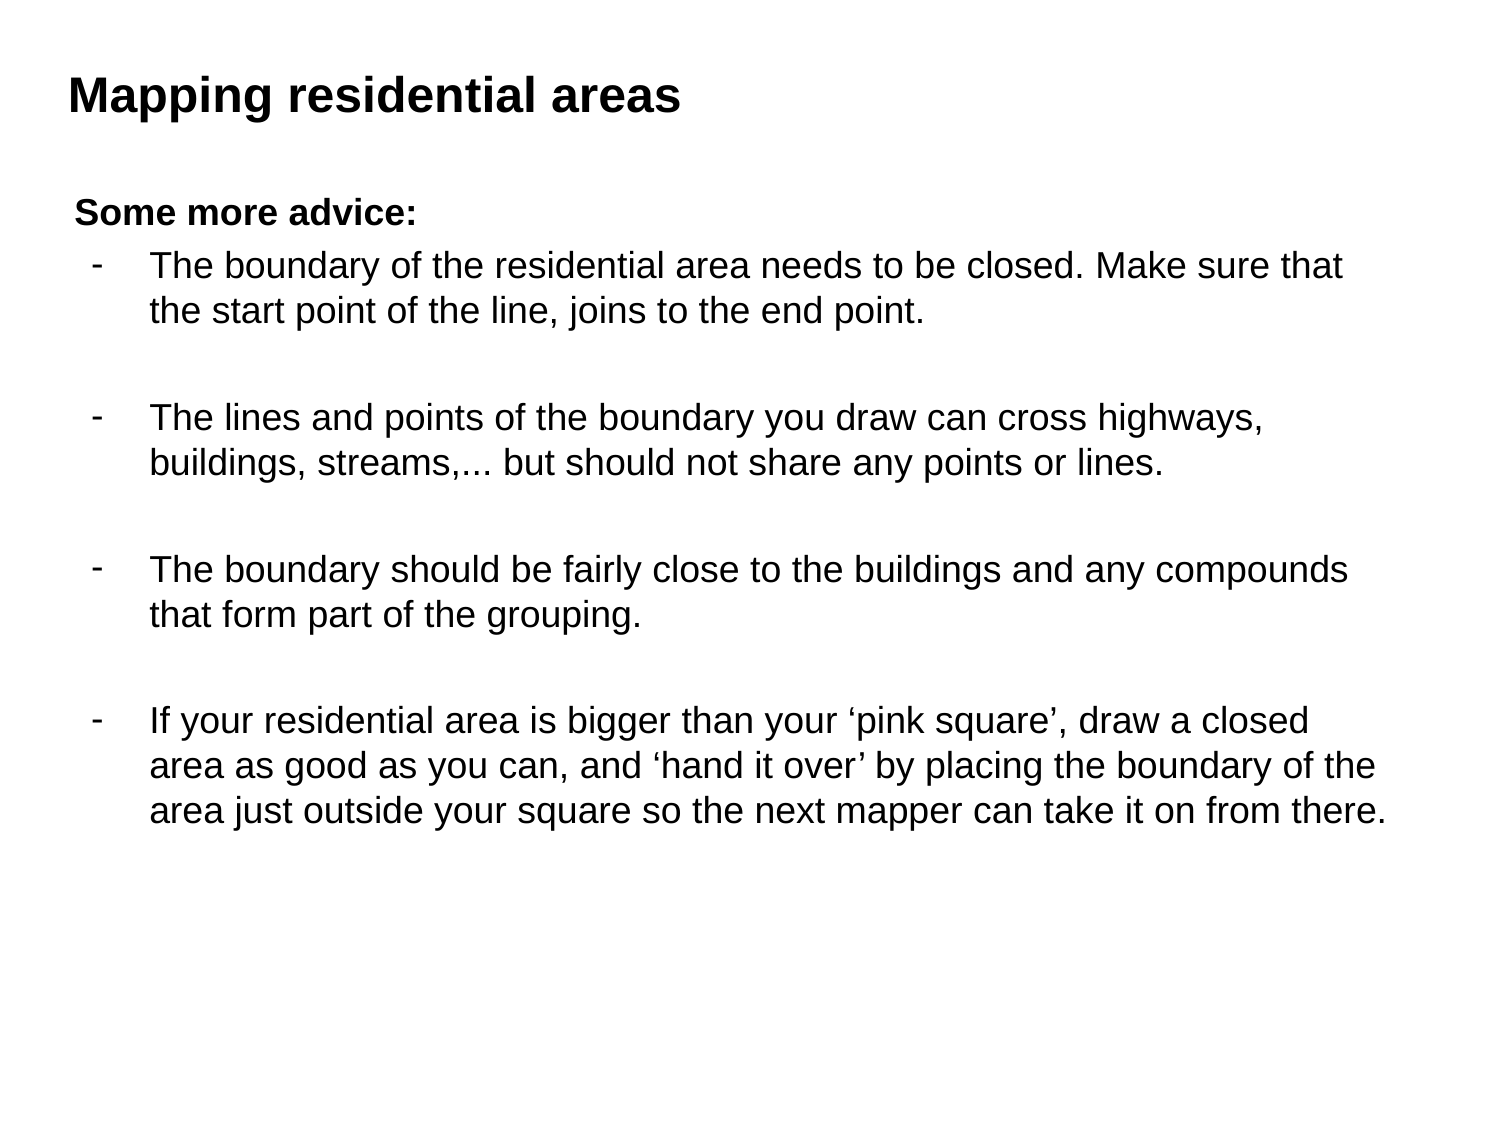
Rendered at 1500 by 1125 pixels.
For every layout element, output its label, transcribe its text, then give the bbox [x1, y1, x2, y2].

text_box Mapping residential areas [53, 54, 1459, 131]
list Some more advice: The boundary of the residential area needs to be closed. Make sure that the start point of the line, joins to the end point. The lines and points of the boundary you draw can cross highways, buildings, streams,... but should not share any points or lines. The boundary should be fairly close to the buildings and any compounds that form part of the grouping. If your residential area is bigger than your ‘pink square’, draw a closed area as good as you can, and ‘hand it over’ by placing the boundary of the area just outside your square so the next mapper can take it on from there. [59, 180, 1410, 1111]
